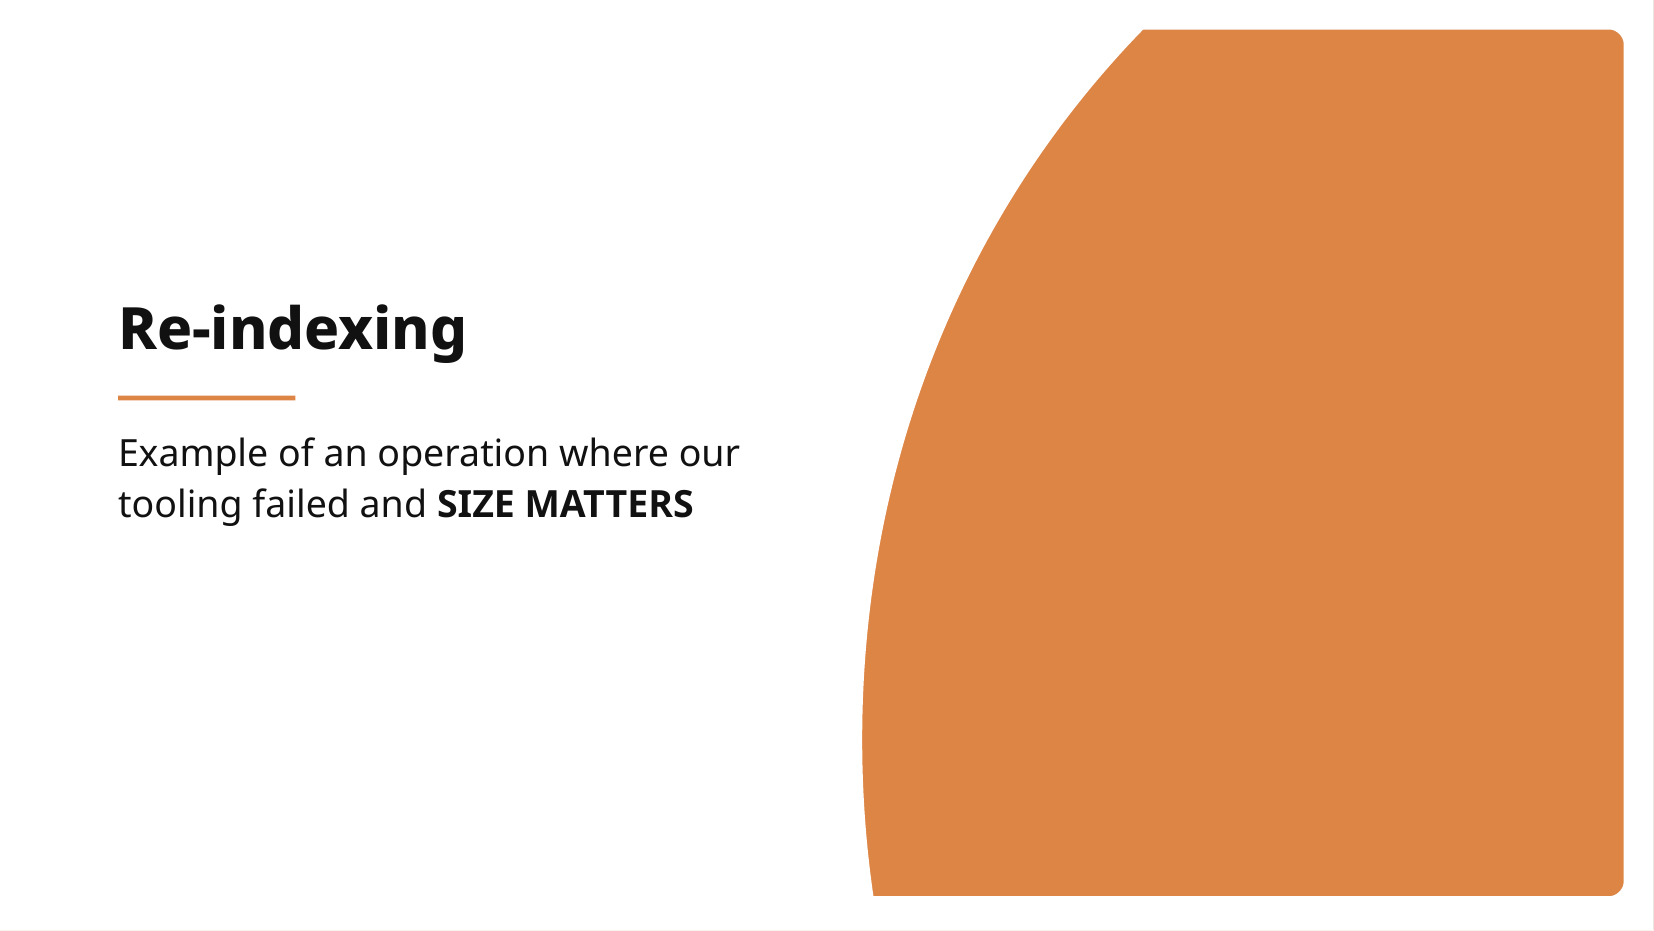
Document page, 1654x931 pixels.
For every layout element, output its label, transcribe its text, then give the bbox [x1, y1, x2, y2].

text_box [646, 419, 677, 490]
title Re-indexing [118, 70, 826, 367]
list Example of an operation where our tooling failed and SIZE MATTERS [118, 426, 827, 708]
